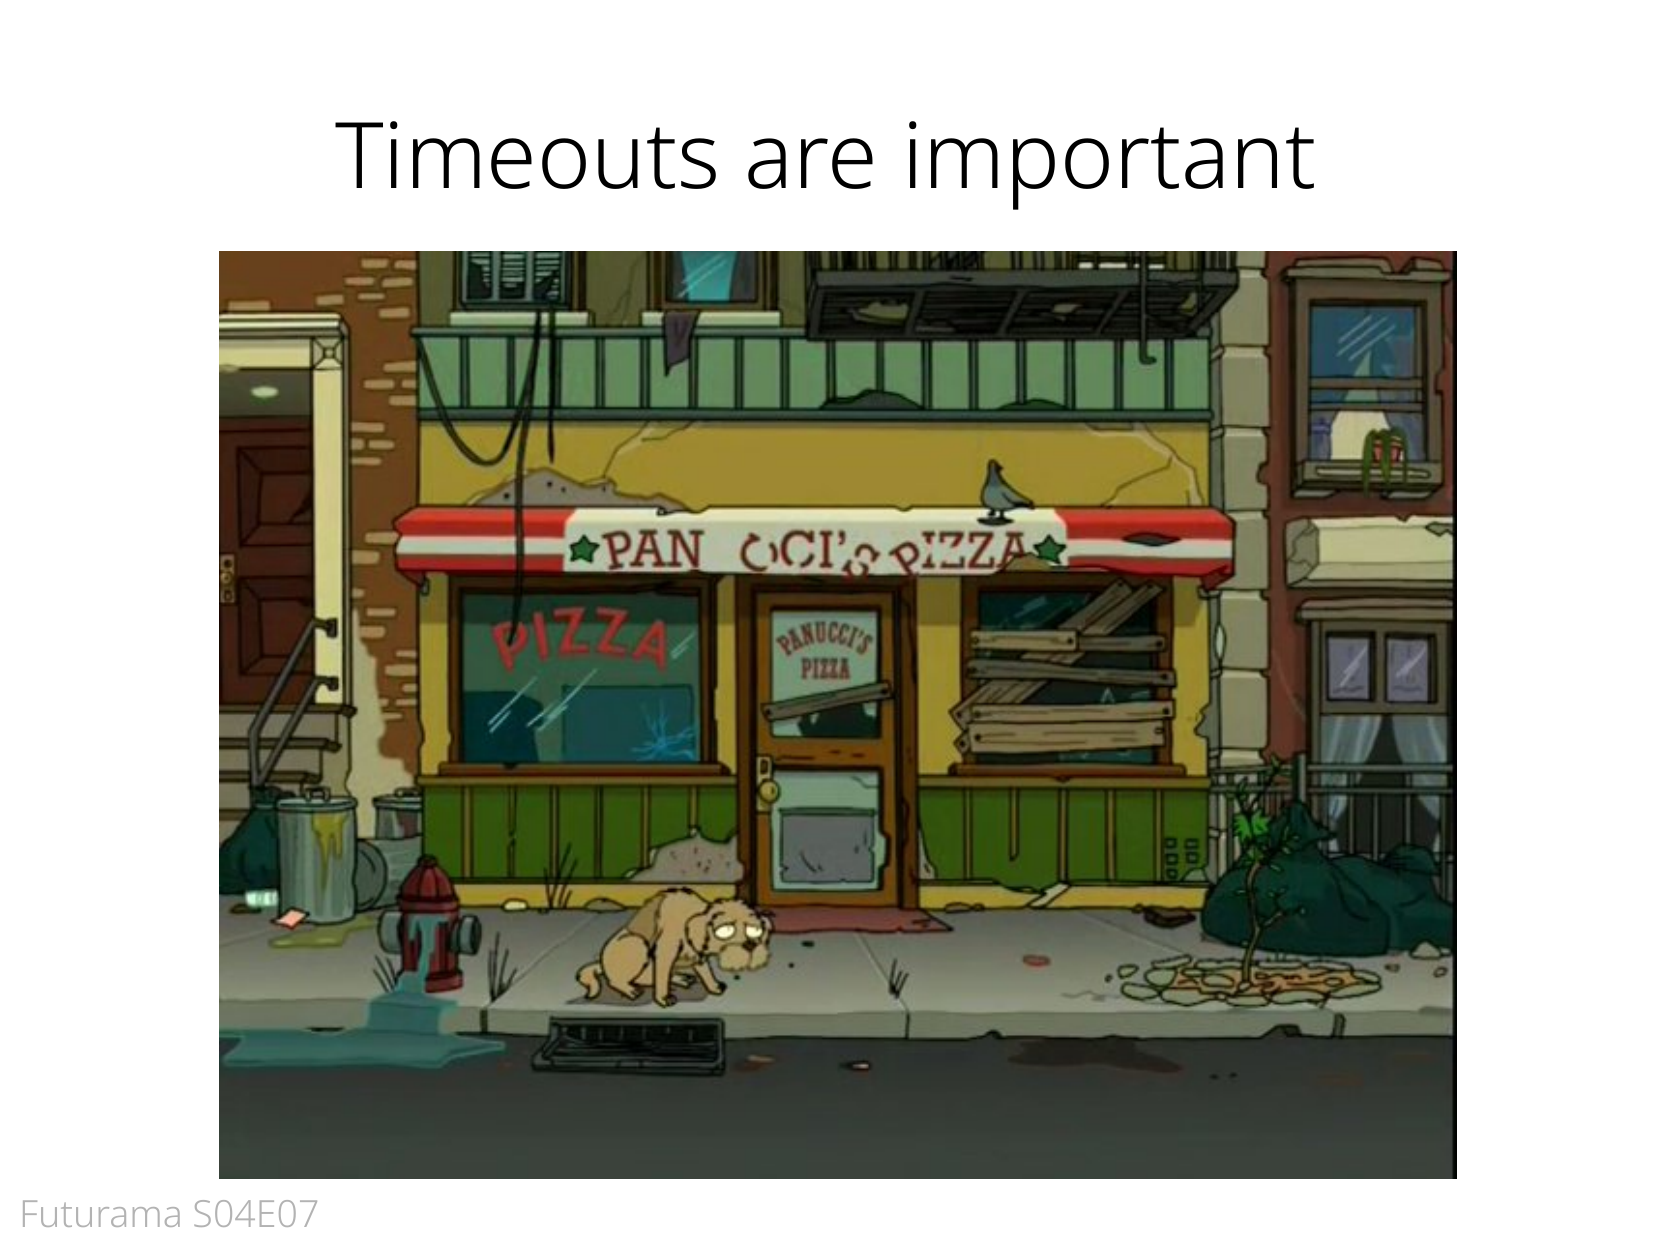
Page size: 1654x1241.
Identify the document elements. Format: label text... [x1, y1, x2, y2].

picture [219, 251, 1457, 1179]
text_box Futurama S04E07 [4, 1180, 1158, 1241]
title Timeouts are important [82, 49, 1571, 257]
